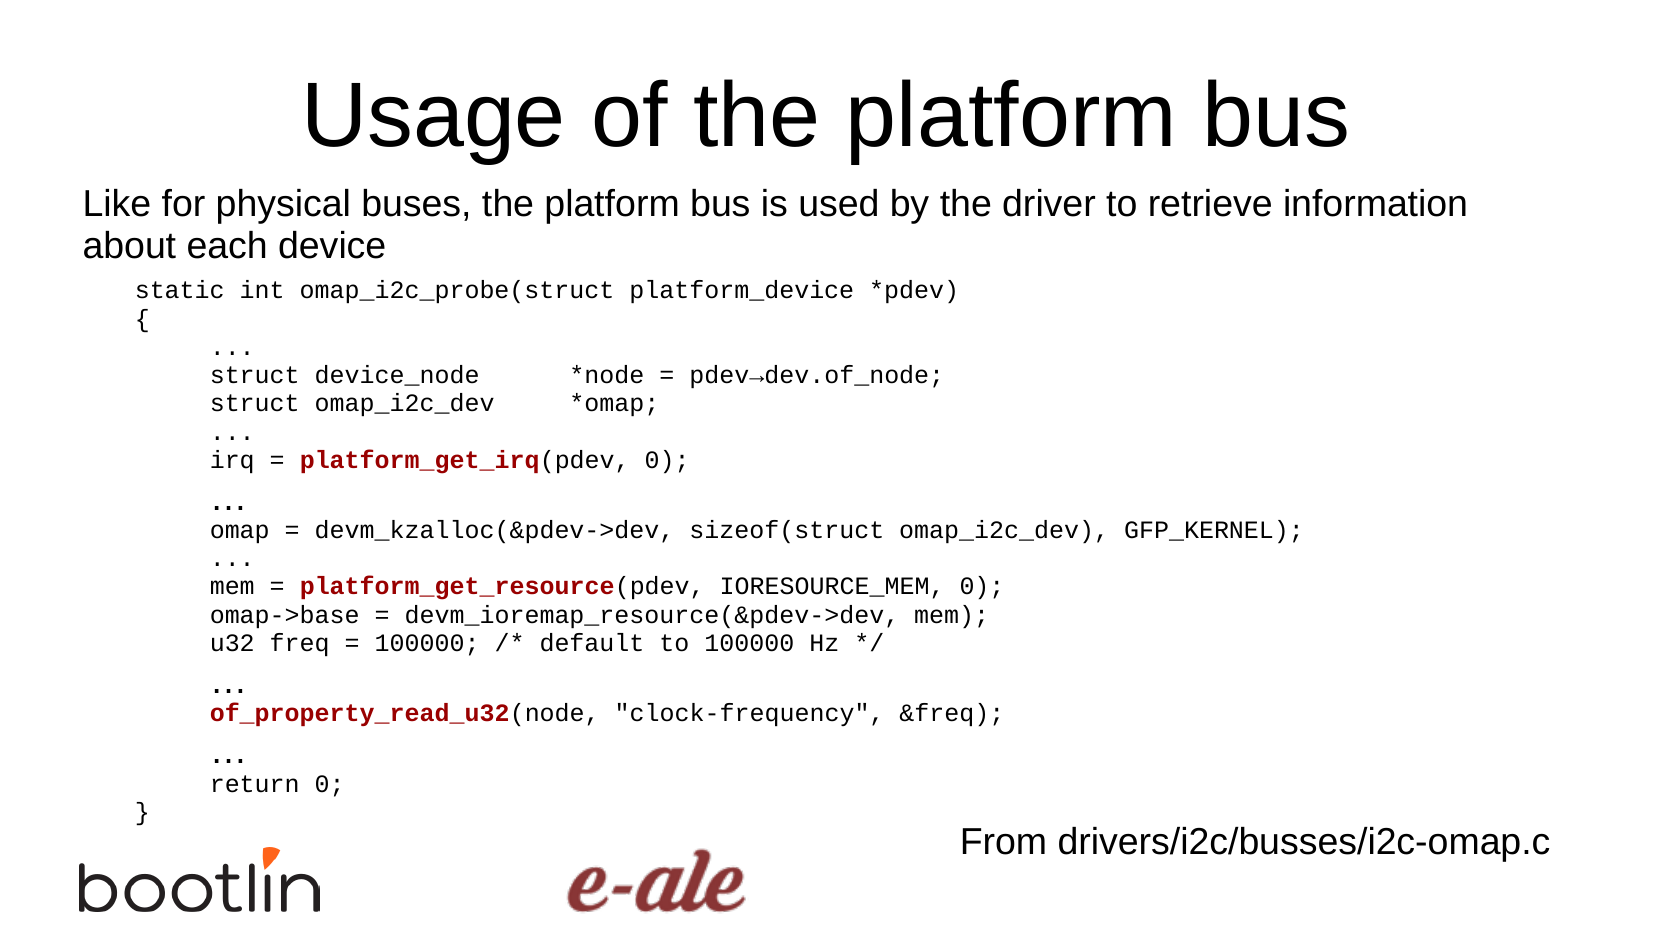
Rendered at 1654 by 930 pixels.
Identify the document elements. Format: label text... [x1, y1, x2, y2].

text_box From drivers/i2c/busses/i2c-omap.c [945, 813, 1591, 871]
picture [565, 847, 749, 915]
title Usage of the platform bus [82, 37, 1571, 182]
list Like for physical buses, the platform bus is used by the driver to retrieve information about each device [82, 182, 1571, 722]
text_box static int omap_i2c_probe(struct platform_device *pdev) { ... struct device_node *node = pdev→dev.of_node; struct omap_i2c_dev *omap; ... irq = platform_get_irq(pdev, 0); … omap = devm_kzalloc(&pdev->dev, sizeof(struct omap_i2c_dev), GFP_KERNEL); ... mem = platform_get_resource(pdev, IORESOURCE_MEM, 0); omap->base = devm_ioremap_resource(&pdev->dev, mem); u32 freq = 100000; /* default to 100000 Hz */ … of_property_read_u32(node, "clock-frequency", &freq); … return 0; } [120, 270, 1320, 836]
picture [79, 847, 320, 912]
